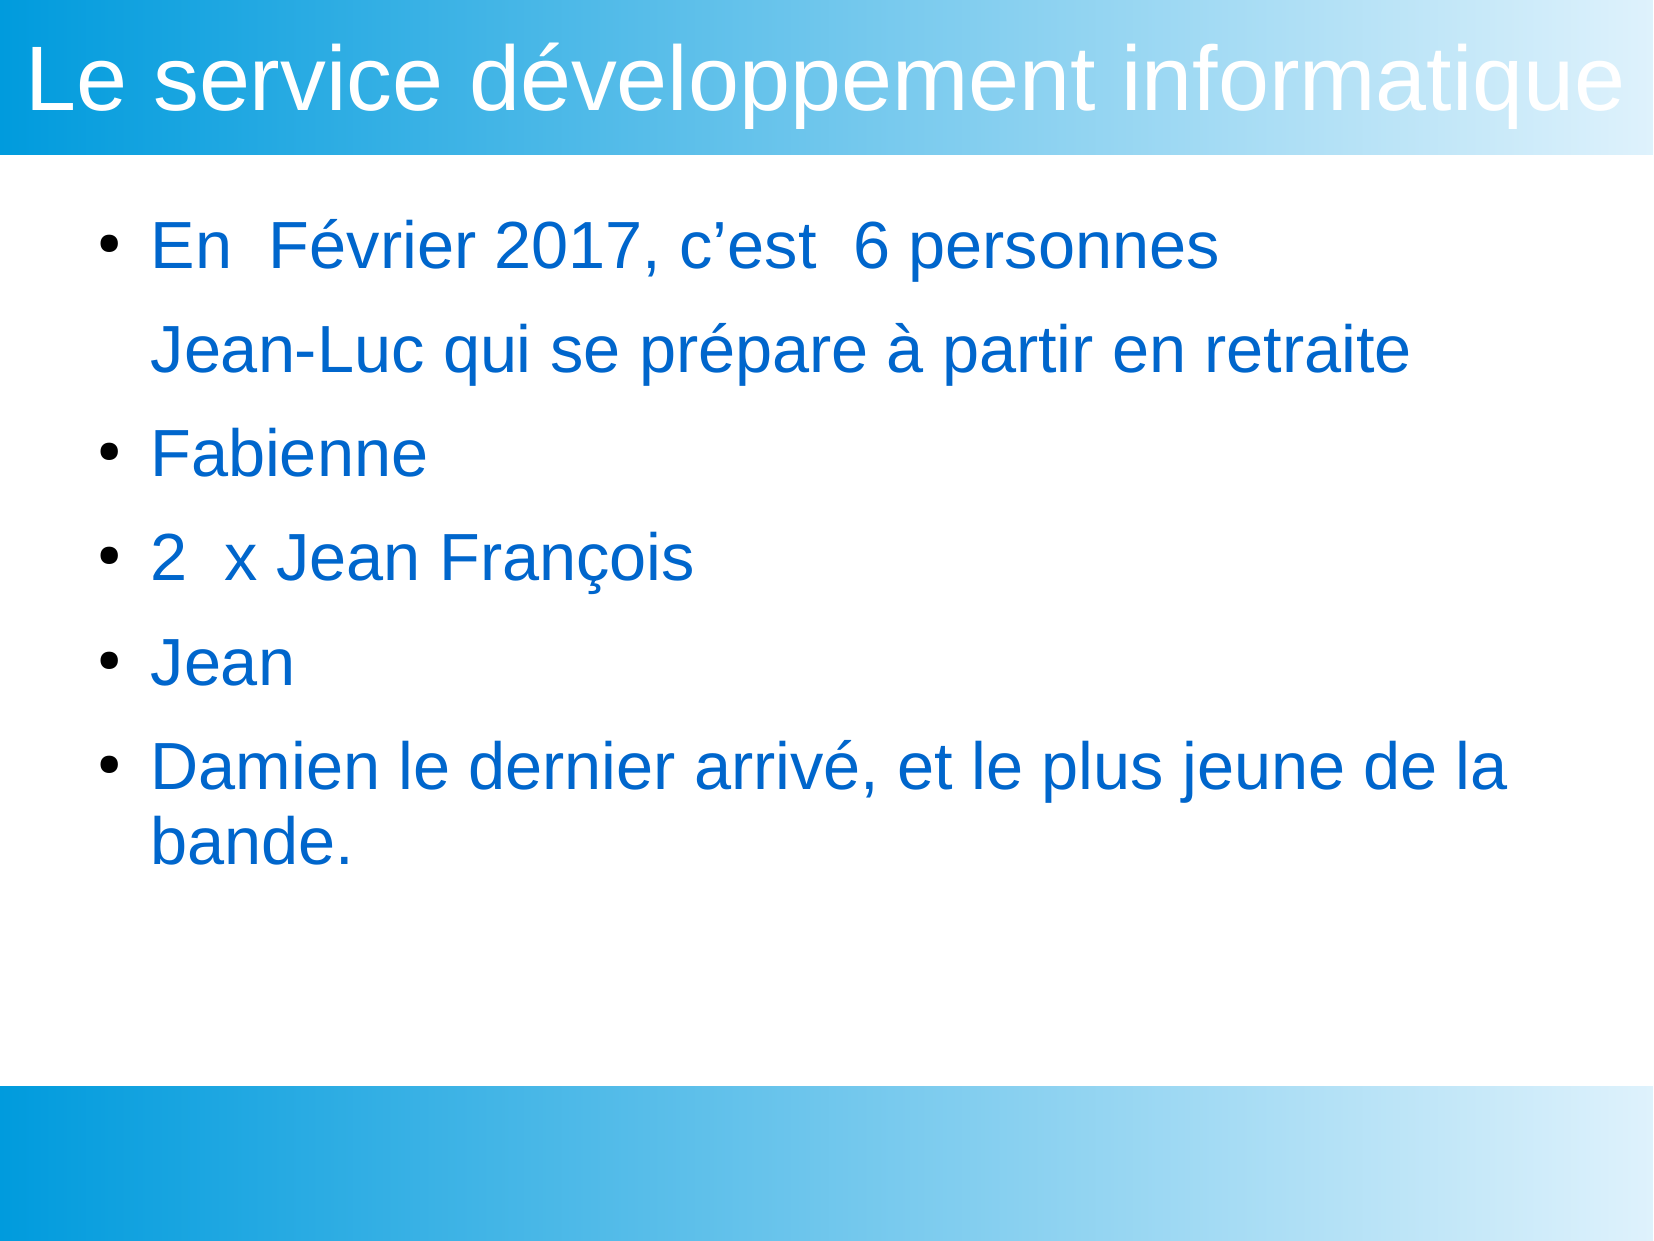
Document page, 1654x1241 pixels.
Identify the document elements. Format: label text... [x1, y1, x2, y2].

list En Février 2017, c’est 6 personnes Jean-Luc qui se prépare à partir en retraite Fabienne 2 x Jean François Jean Damien le dernier arrivé, et le plus jeune de la bande. [79, 207, 1568, 927]
title Le service développement informatique [0, 0, 1654, 182]
